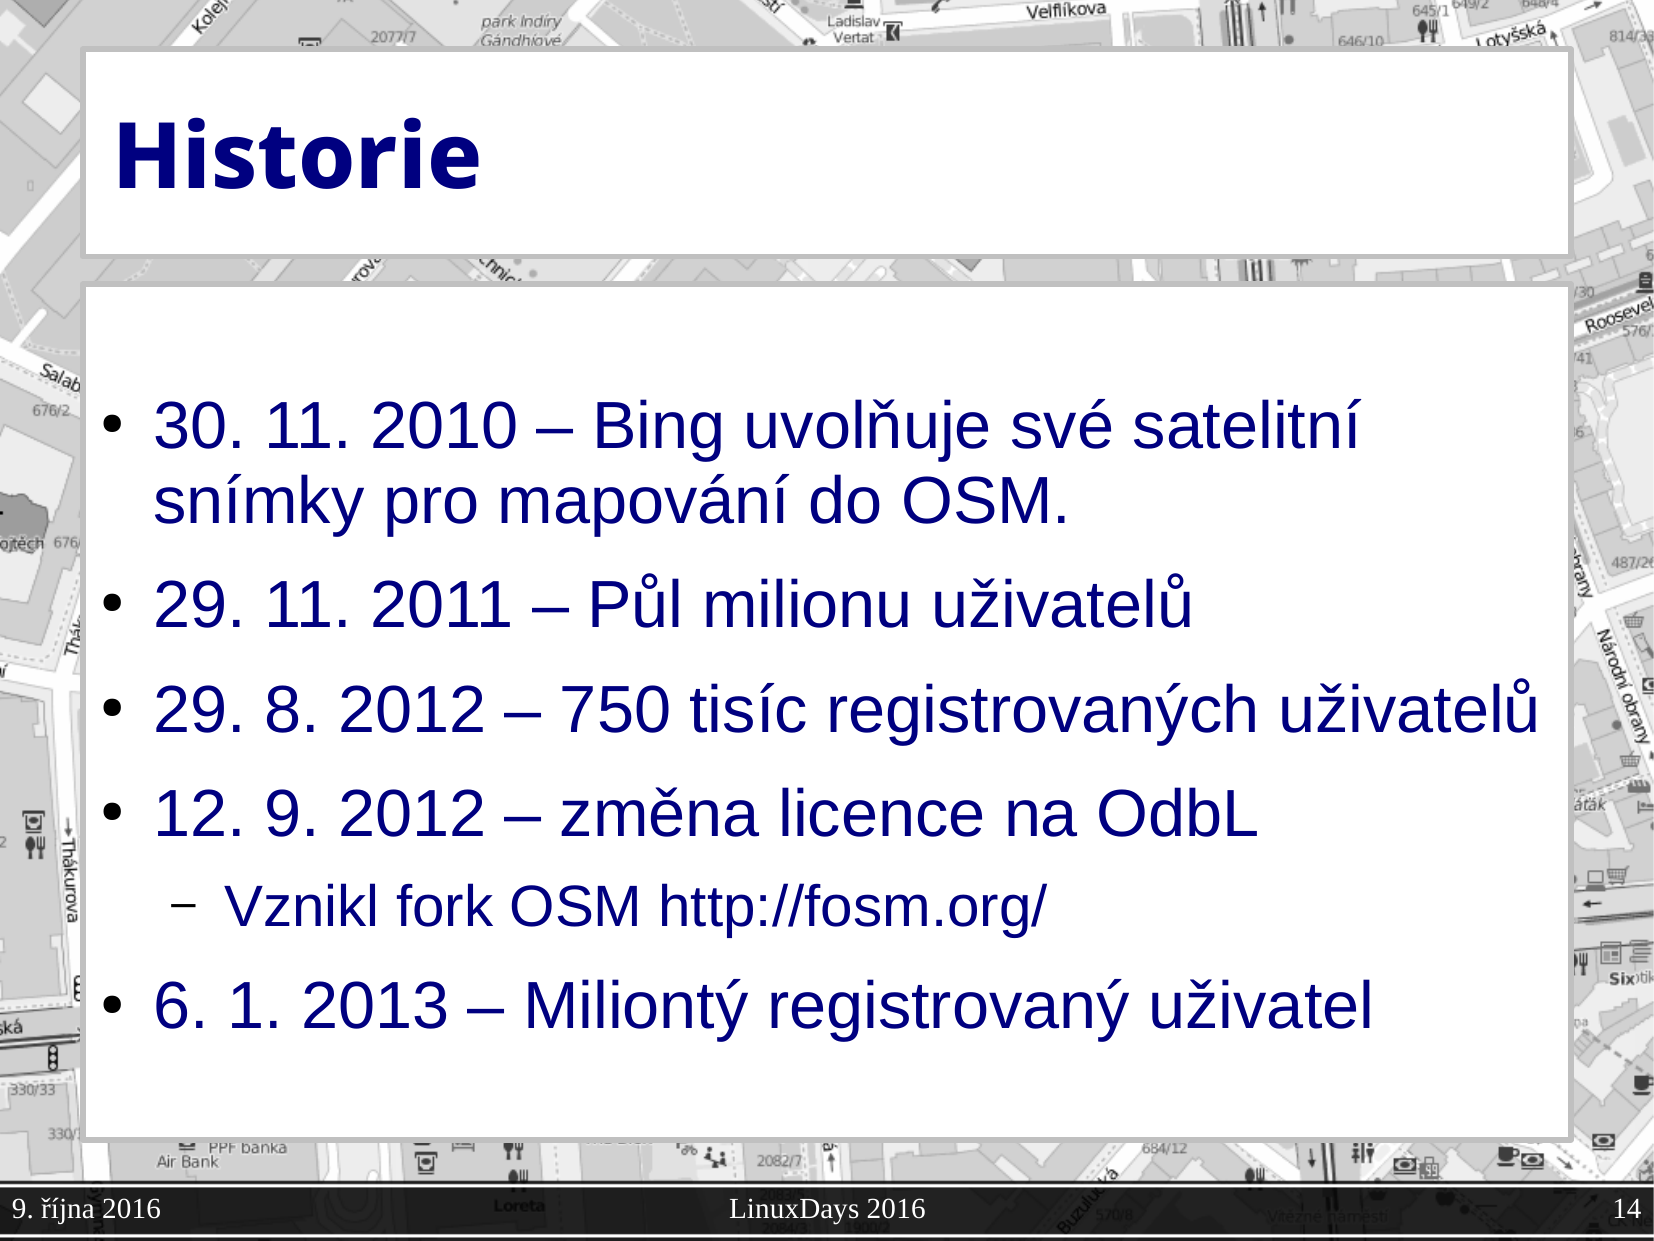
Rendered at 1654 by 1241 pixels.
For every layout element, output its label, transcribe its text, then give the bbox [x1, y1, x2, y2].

list 30. 11. 2010 – Bing uvolňuje své satelitní snímky pro mapování do OSM. 29. 11. 2011 – Půl milionu uživatelů 29. 8. 2012 – 750 tisíc registrovaných uživatelů 12. 9. 2012 – změna licence na OdbL Vznikl fork OSM http://fosm.org/ 6. 1. 2013 – Miliontý registrovaný uživatel [82, 284, 1571, 1140]
picture [0, 0, 1654, 1241]
title Historie [82, 49, 1571, 257]
